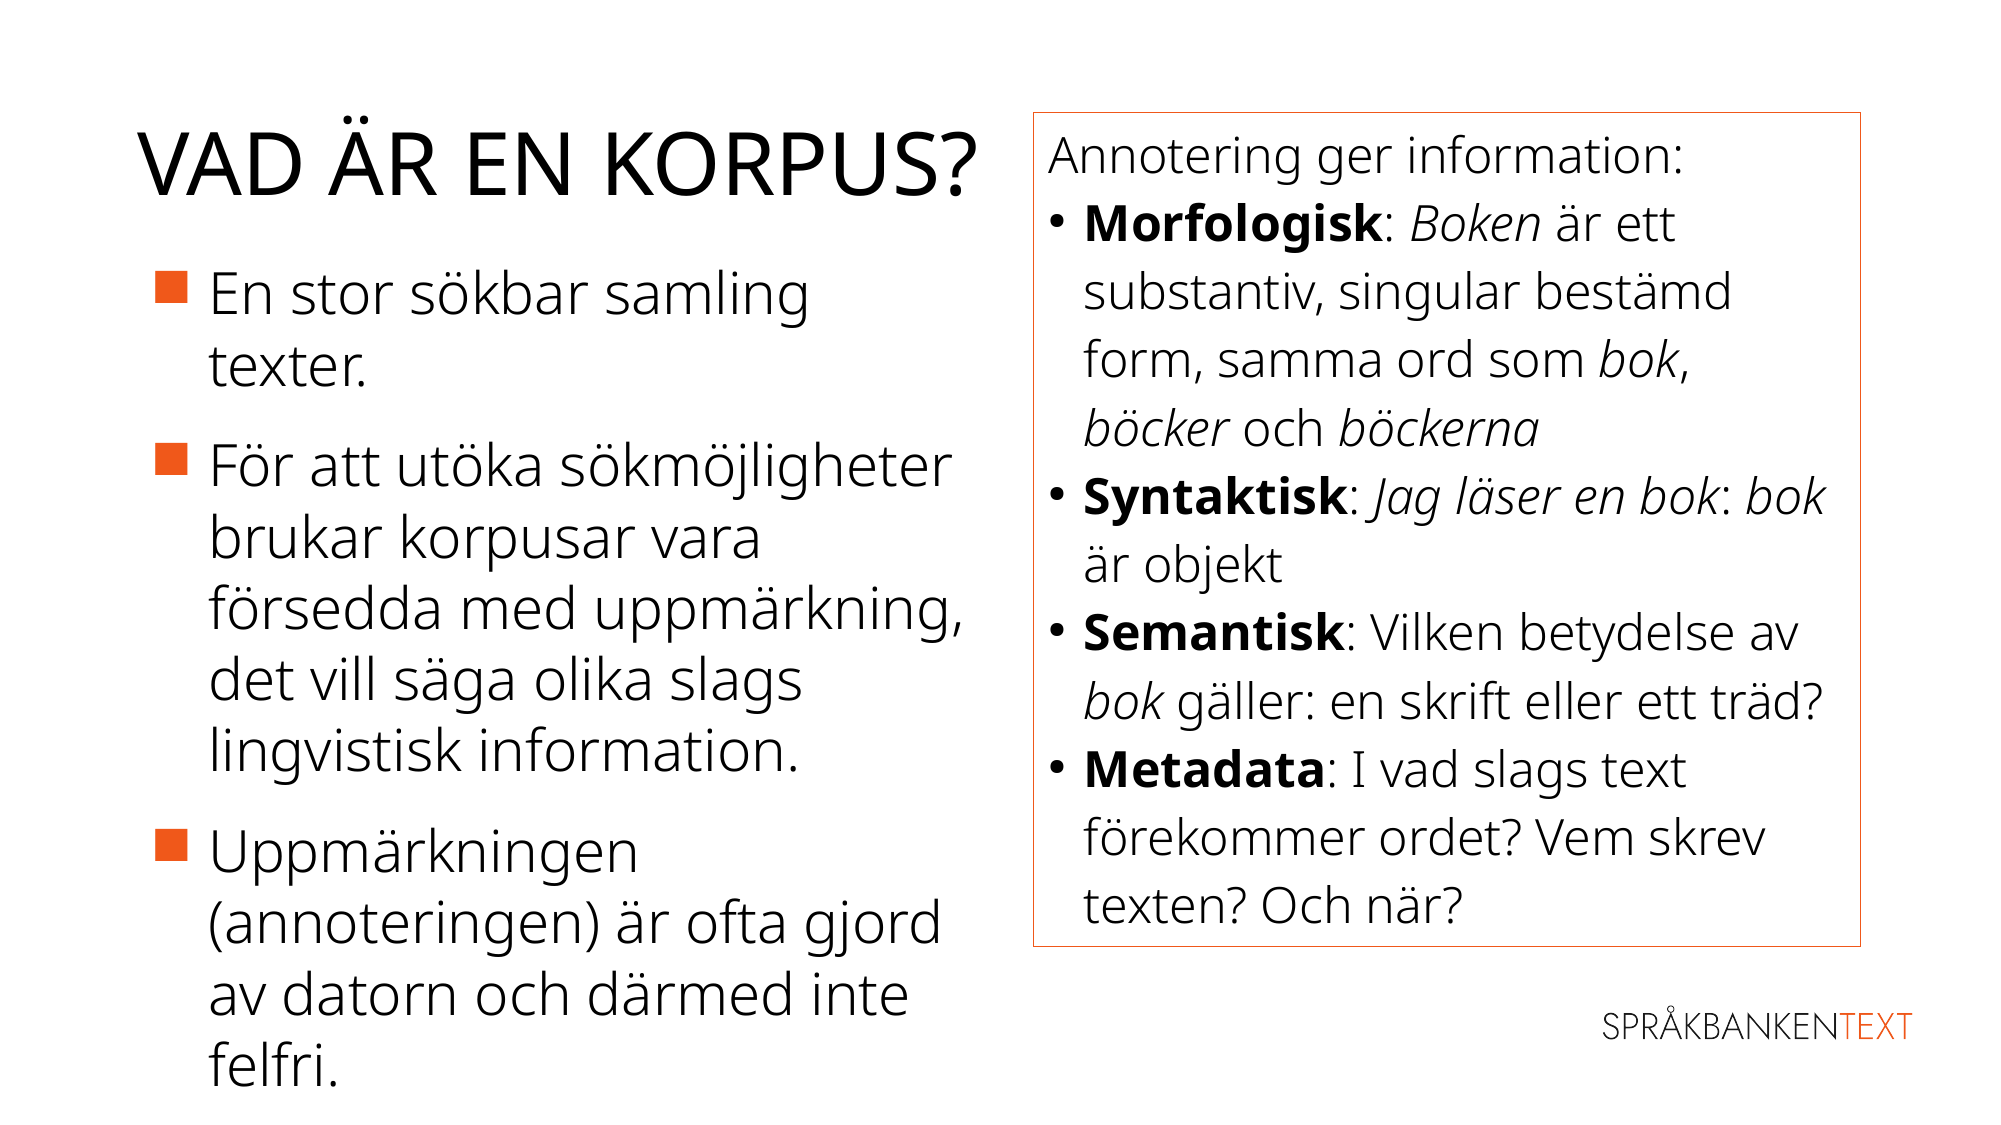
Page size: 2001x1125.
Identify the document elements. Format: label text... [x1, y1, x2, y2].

picture [1600, 998, 1959, 1125]
title Vad är en korpus? [137, 98, 1863, 226]
text_box Annotering ger information: Morfologisk: Boken är ett substantiv, singular bestämd form, samma ord som bok, böcker och böckerna Syntaktisk: Jag läser en bok: bok är objekt Semantisk: Vilken betydelse av bok gäller: en skrift eller ett träd? Metadata: I vad slags text förekommer ordet? Vem skrev texten? Och när? [1033, 112, 1861, 947]
list En stor sökbar samling texter. För att utöka sökmöjligheter brukar korpusar vara försedda med uppmärkning, det vill säga olika slags lingvistisk information. Uppmärkningen (annoteringen) är ofta gjord av datorn och därmed inte felfri. [137, 257, 988, 997]
